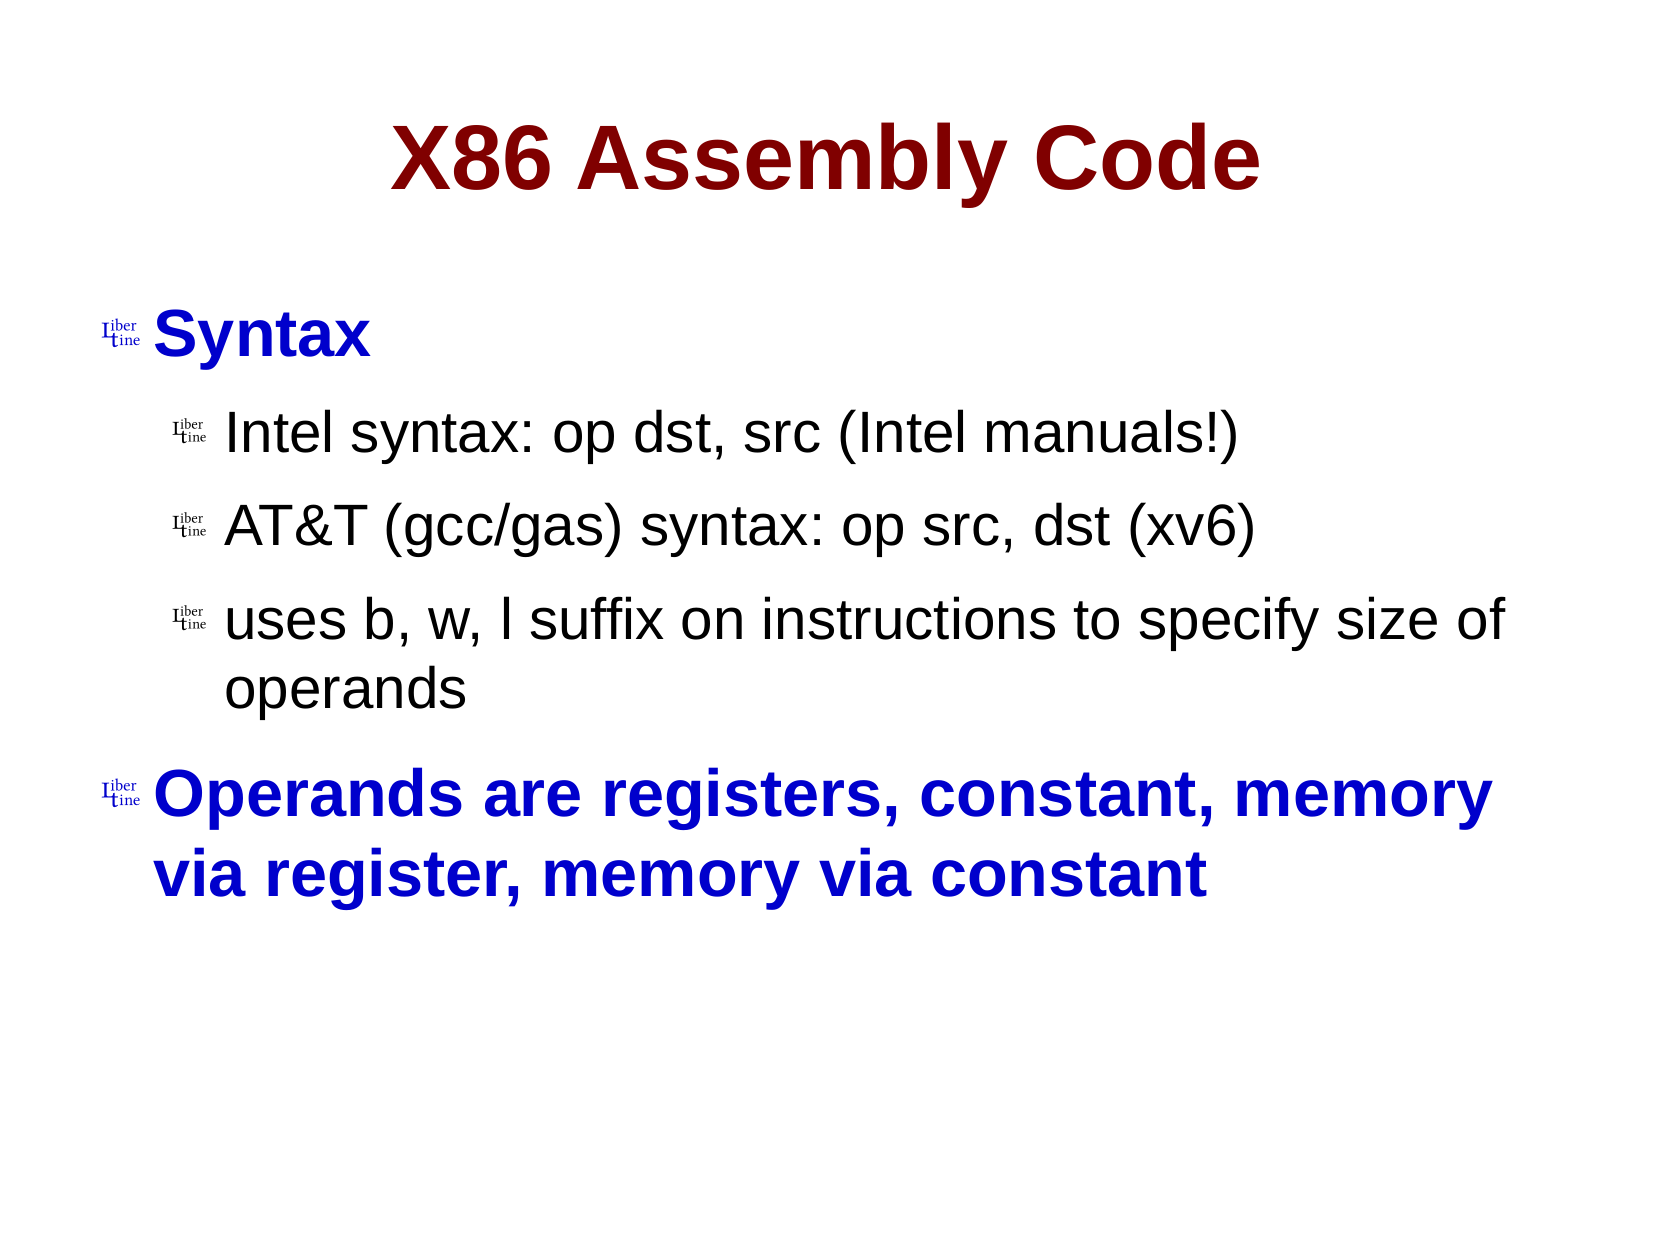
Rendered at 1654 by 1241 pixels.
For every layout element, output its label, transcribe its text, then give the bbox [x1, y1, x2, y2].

list Syntax Intel syntax: op dst, src (Intel manuals!) AT&T (gcc/gas) syntax: op src, dst (xv6) uses b, w, l suffix on instructions to specify size of operands Operands are registers, constant, memory via register, memory via constant [82, 290, 1571, 1010]
title X86 Assembly Code [82, 49, 1571, 257]
